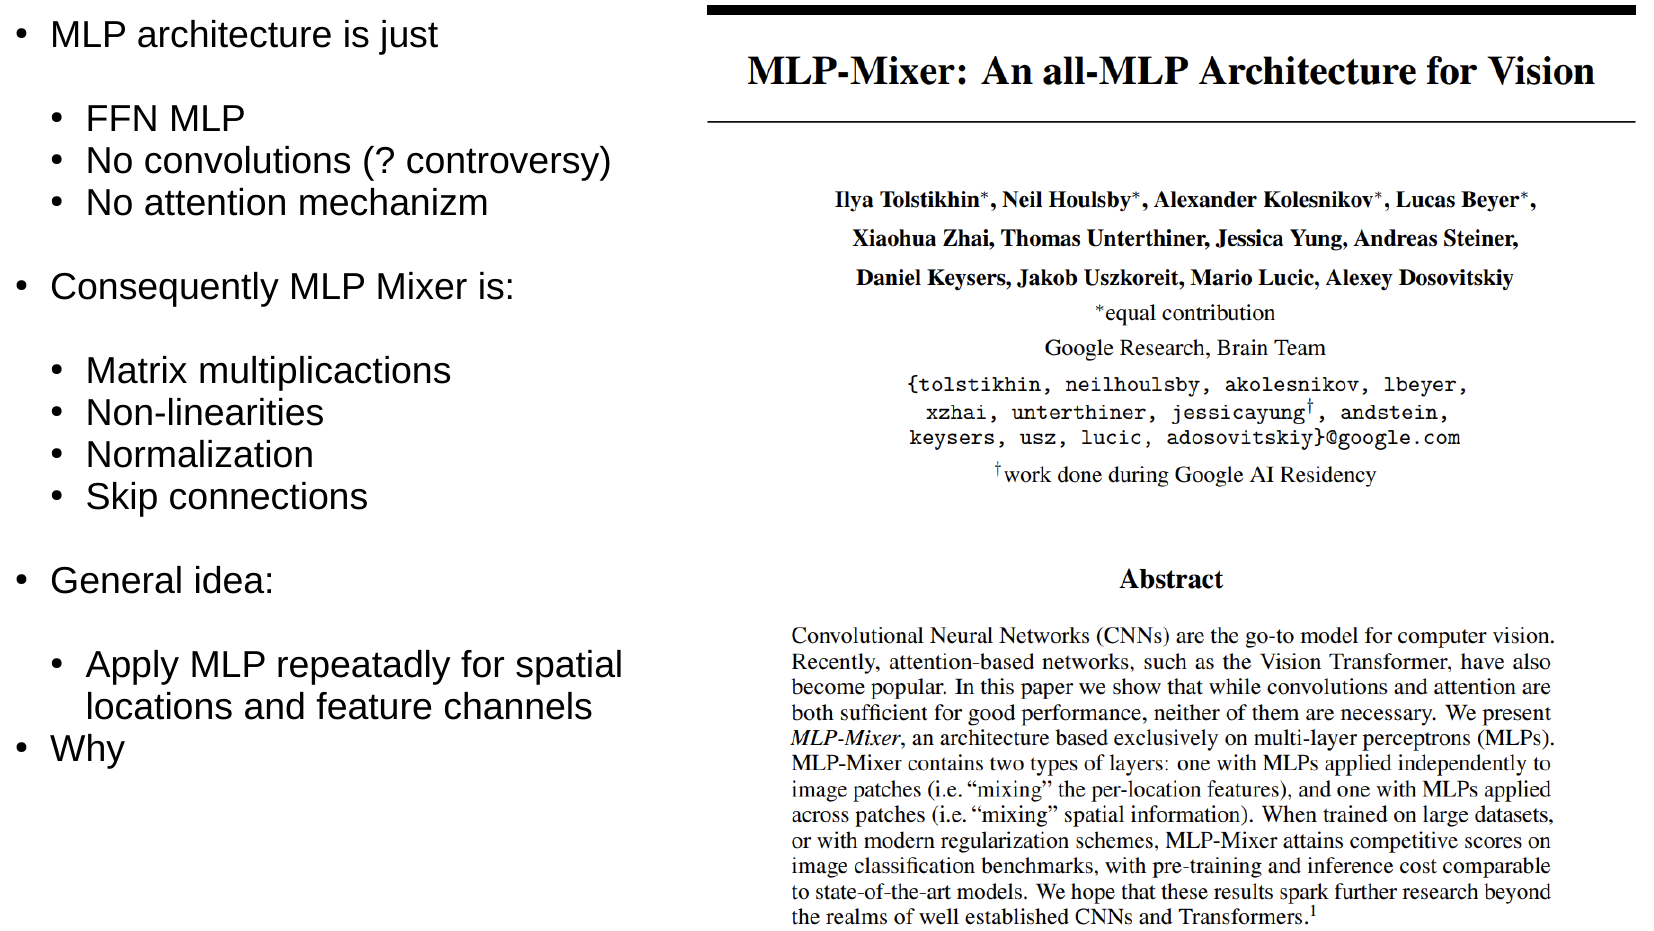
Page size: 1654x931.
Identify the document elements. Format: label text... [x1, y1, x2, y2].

picture [696, 0, 1646, 931]
text_box MLP architecture is just FFN MLP No convolutions (? controversy) No attention mechanizm Consequently MLP Mixer is: Matrix multiplicactions Non-linearities Normalization Skip connections General idea: Apply MLP repeatadly for spatial locations and feature channels Why [0, 6, 792, 777]
